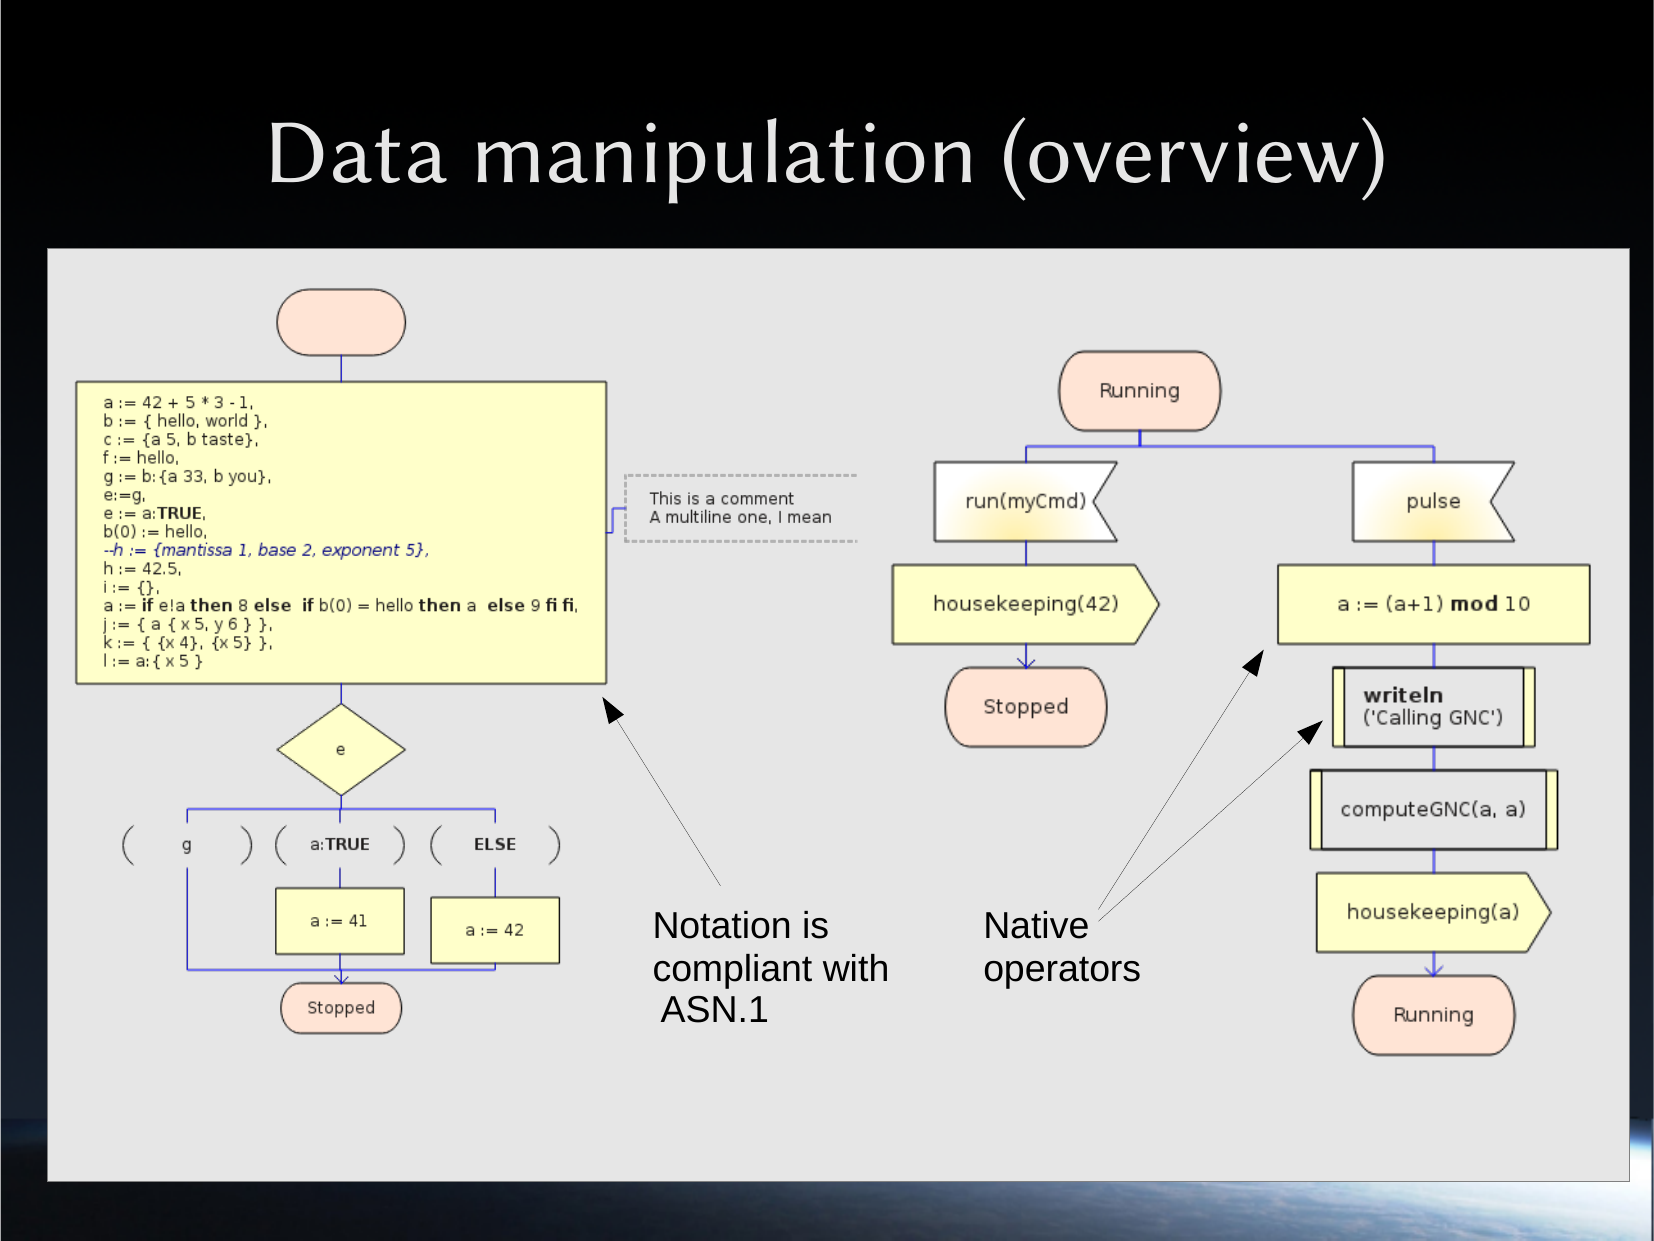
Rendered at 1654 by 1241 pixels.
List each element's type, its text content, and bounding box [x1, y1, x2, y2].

text_box Notation is compliant with ASN.1 [637, 897, 910, 1039]
text_box [47, 248, 1630, 1182]
text_box Native operators [968, 897, 1241, 997]
picture [0, 0, 1654, 1241]
title Data manipulation (overview) [82, 49, 1571, 257]
